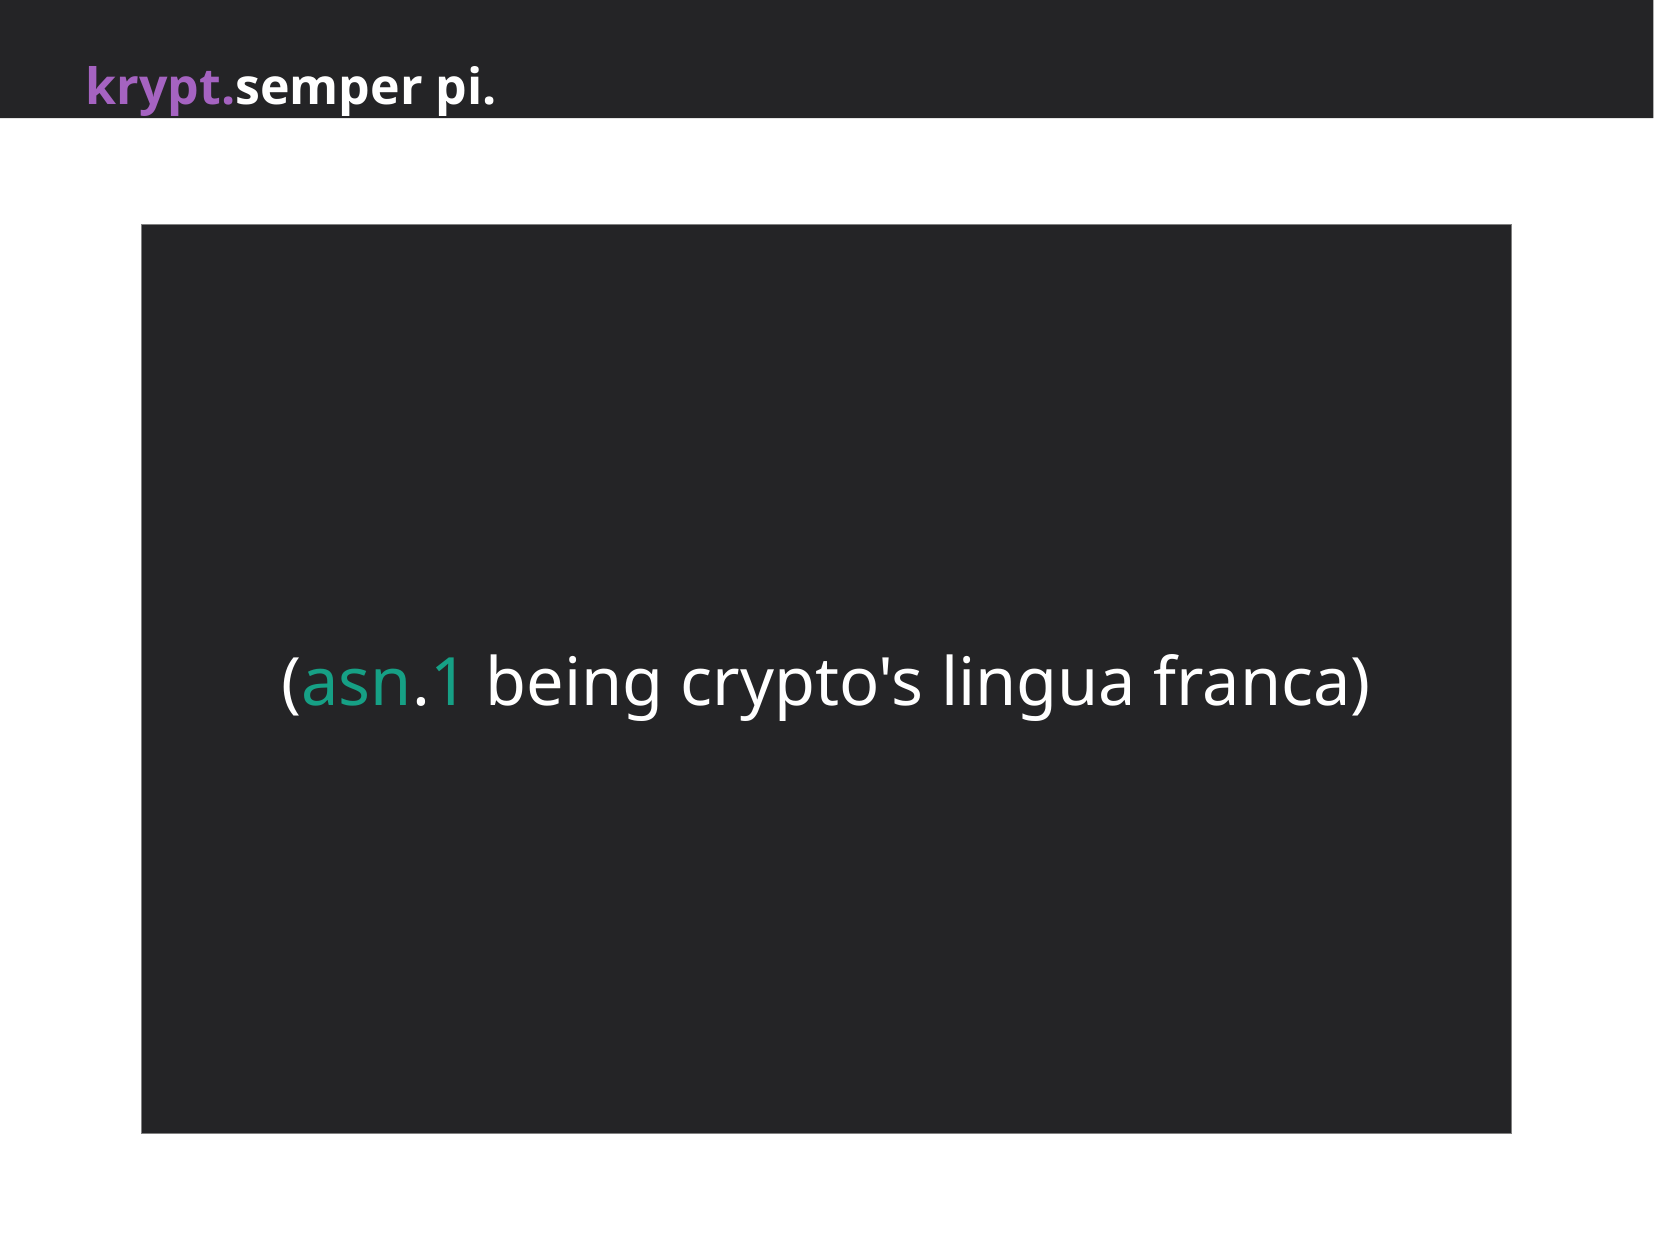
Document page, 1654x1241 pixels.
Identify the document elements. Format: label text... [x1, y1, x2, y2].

text_box [0, 0, 1654, 119]
text_box (asn.1 being crypto's lingua franca) [141, 224, 1512, 1134]
text_box krypt.semper pi. [70, 43, 544, 119]
